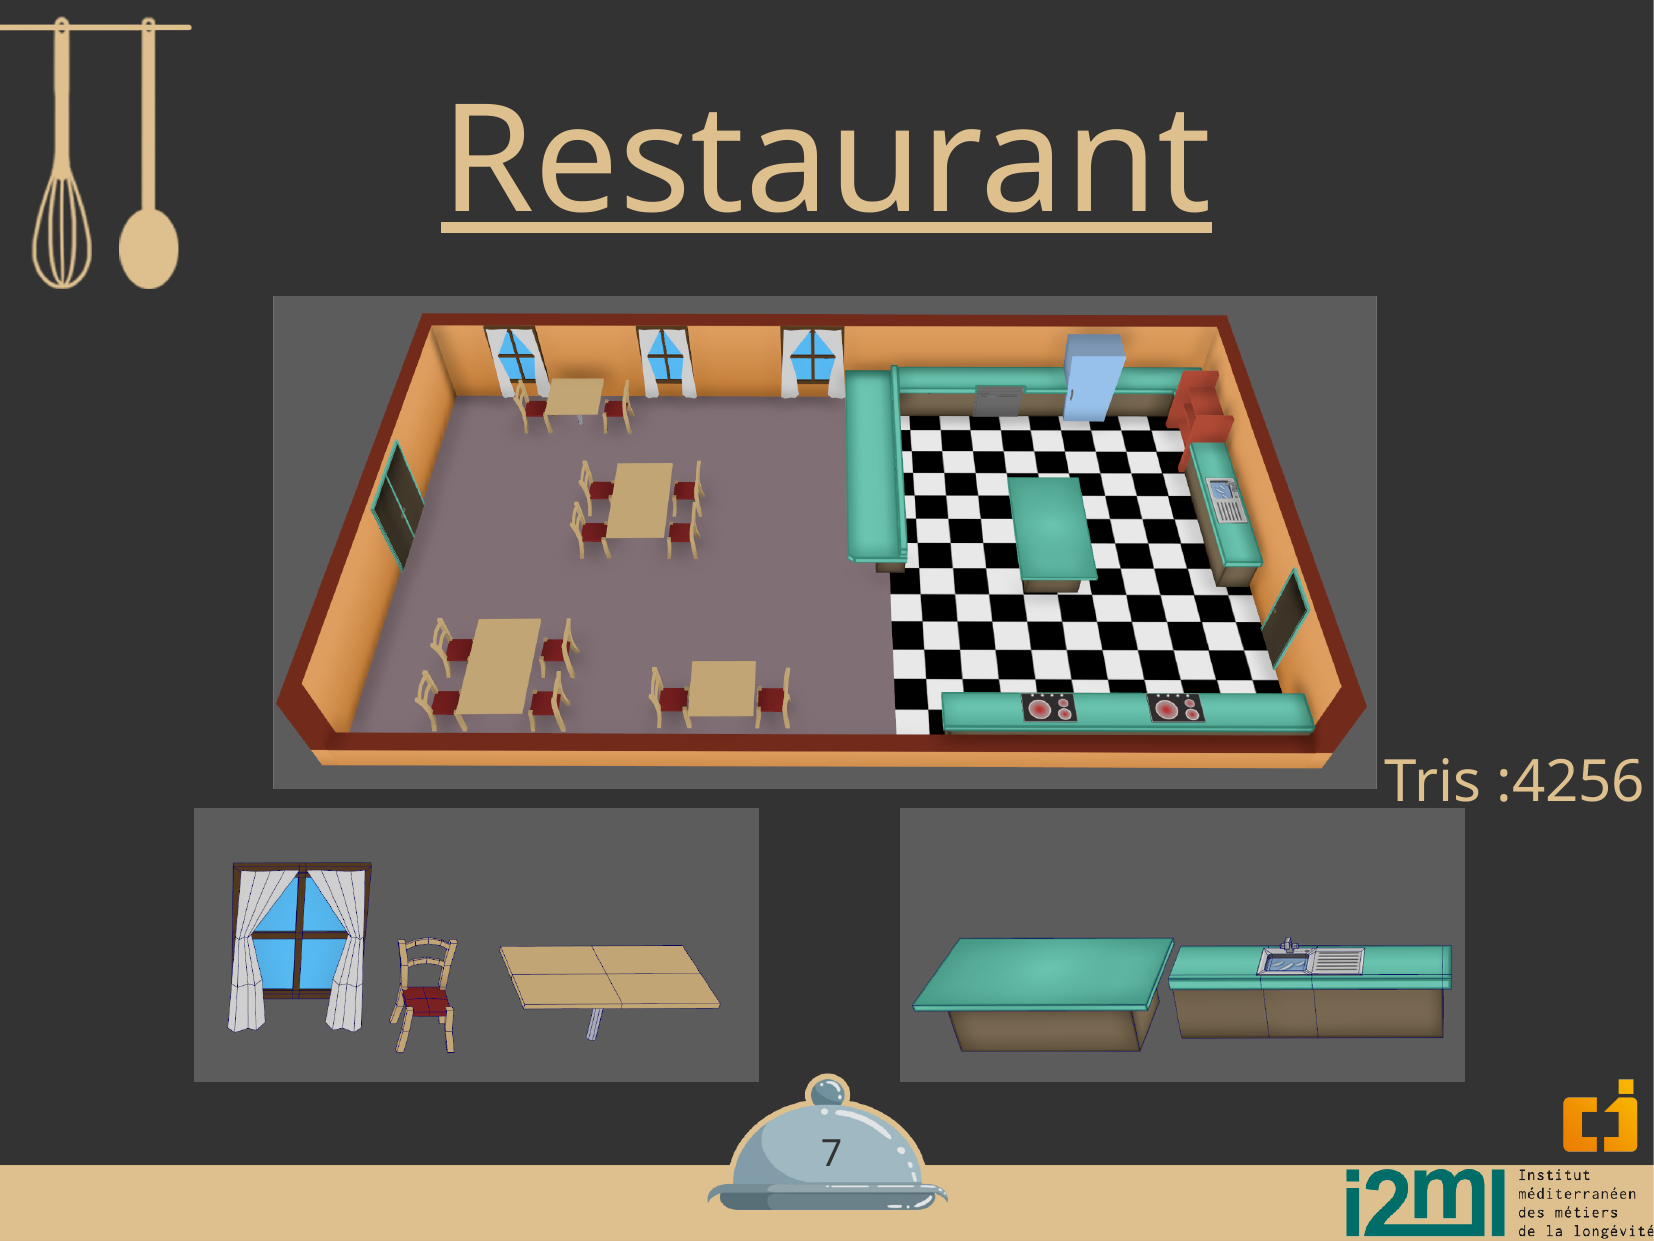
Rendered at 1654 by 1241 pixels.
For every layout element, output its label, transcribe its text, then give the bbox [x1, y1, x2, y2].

title Restaurant [82, 49, 1571, 257]
picture [0, 0, 1654, 1241]
text_box Tris :4256 [1370, 732, 1654, 814]
